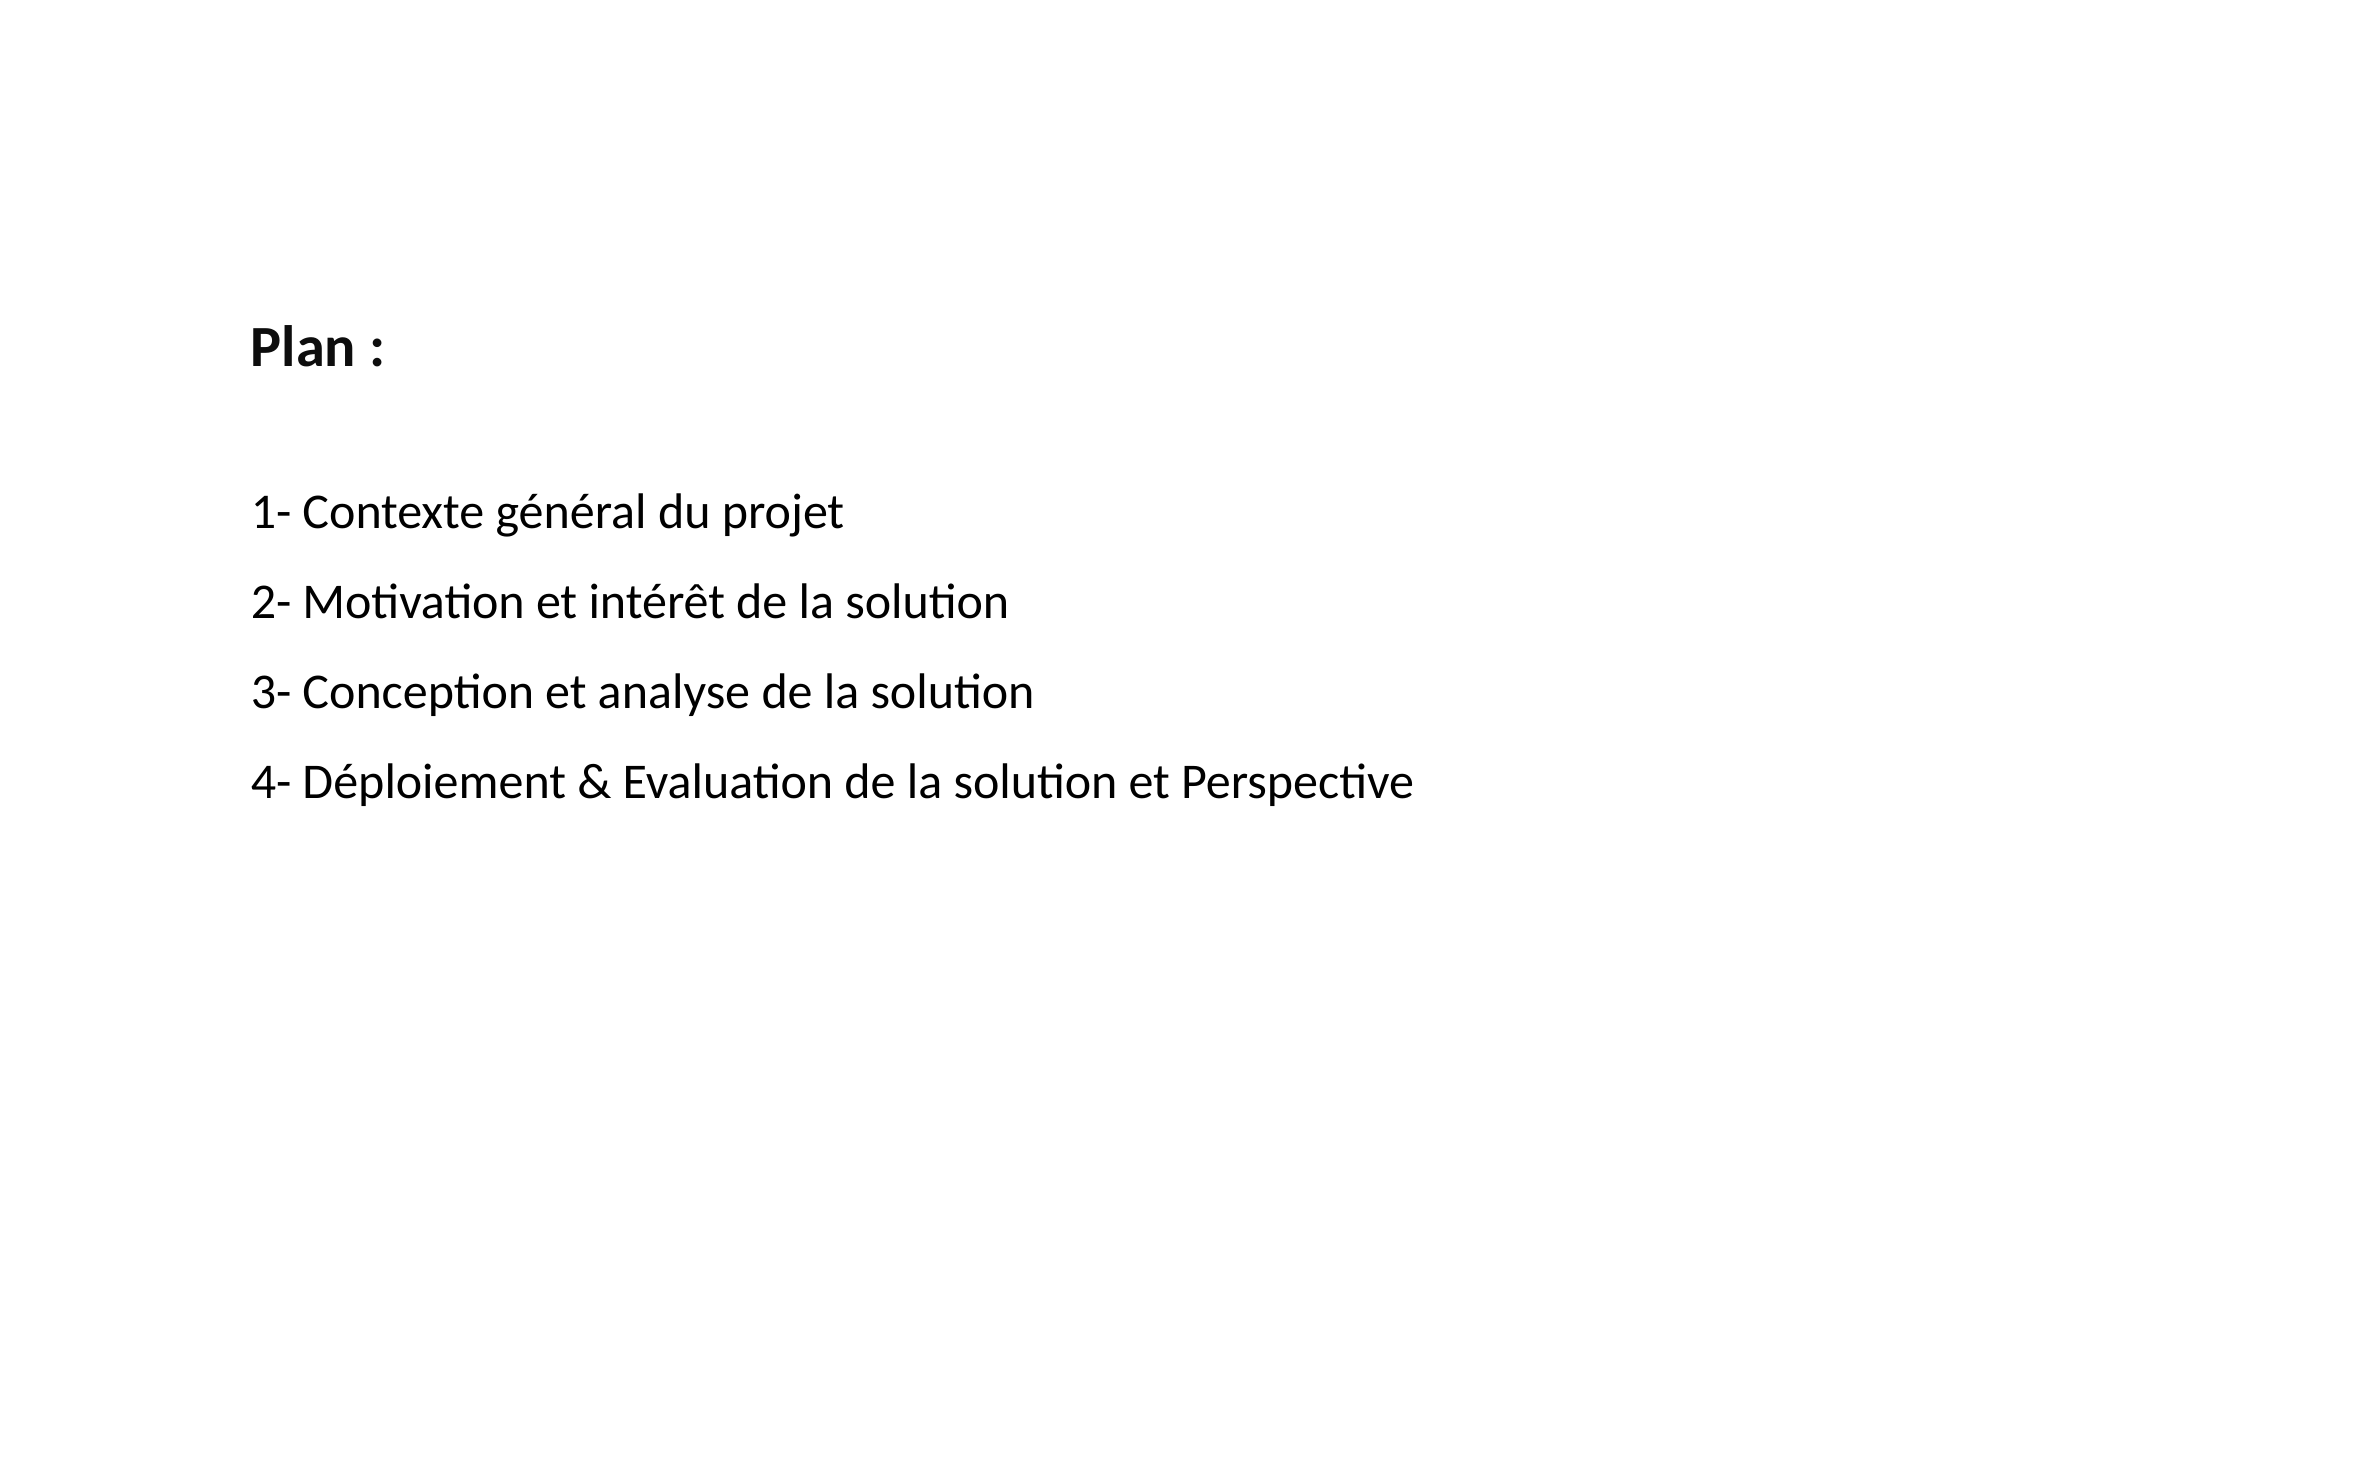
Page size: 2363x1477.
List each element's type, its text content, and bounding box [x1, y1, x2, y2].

text_box Plan : 1- Contexte général du projet 2- Motivation et intérêt de la solution 3- Conception et analyse de la solution 4- Déploiement & Evaluation de la solution et Perspective [236, 301, 1902, 816]
